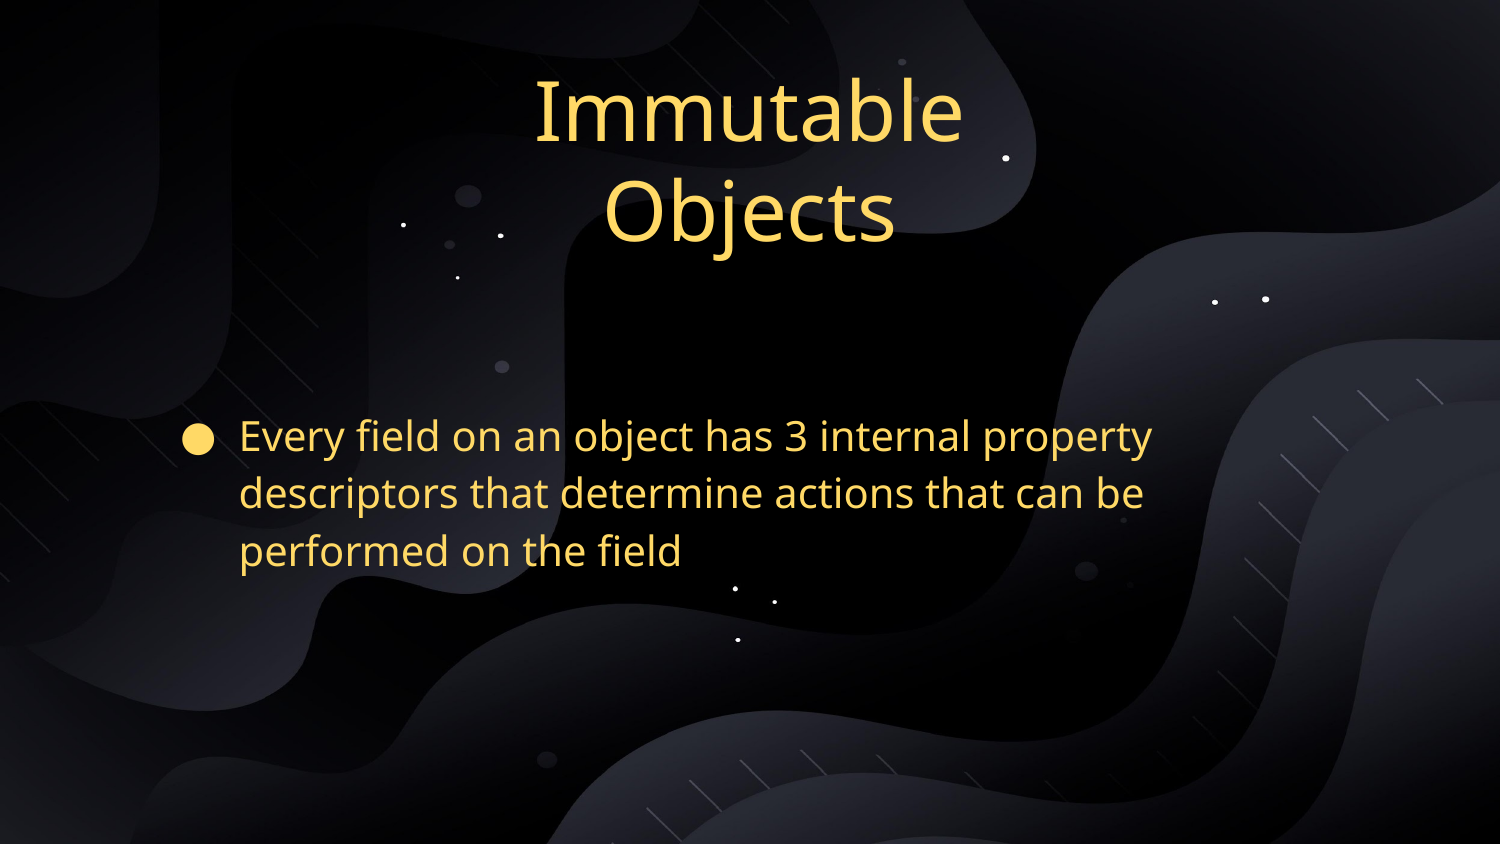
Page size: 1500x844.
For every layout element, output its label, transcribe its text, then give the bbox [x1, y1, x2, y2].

title Immutable Objects [387, 71, 1113, 245]
text_box Every field on an object has 3 internal property descriptors that determine actions that can be performed on the field [156, 337, 1344, 639]
picture [0, 0, 1500, 844]
